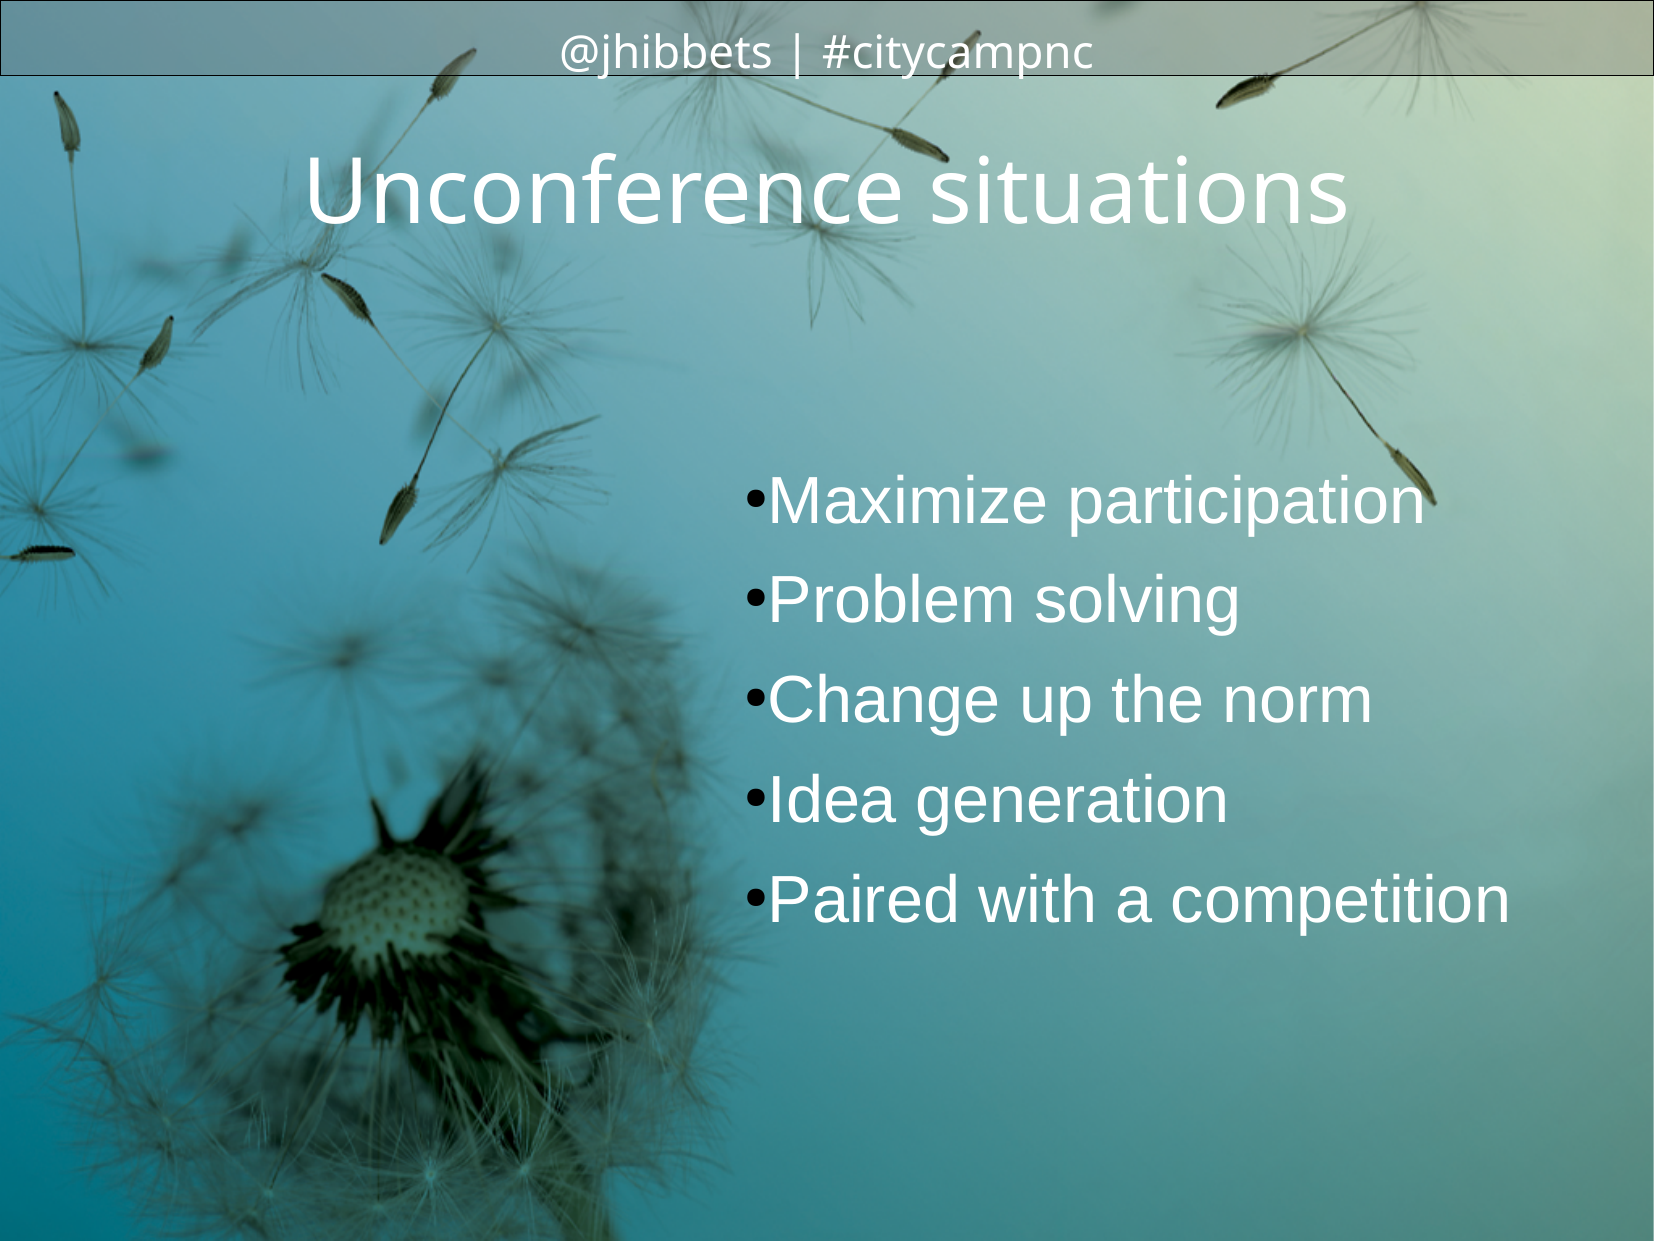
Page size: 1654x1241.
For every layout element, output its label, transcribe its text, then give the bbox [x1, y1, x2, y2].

picture [0, 76, 1654, 1241]
title Unconference situations [82, 84, 1571, 292]
subtitle Maximize participation Problem solving Change up the norm Idea generation Paired with a competition [744, 290, 1622, 1109]
